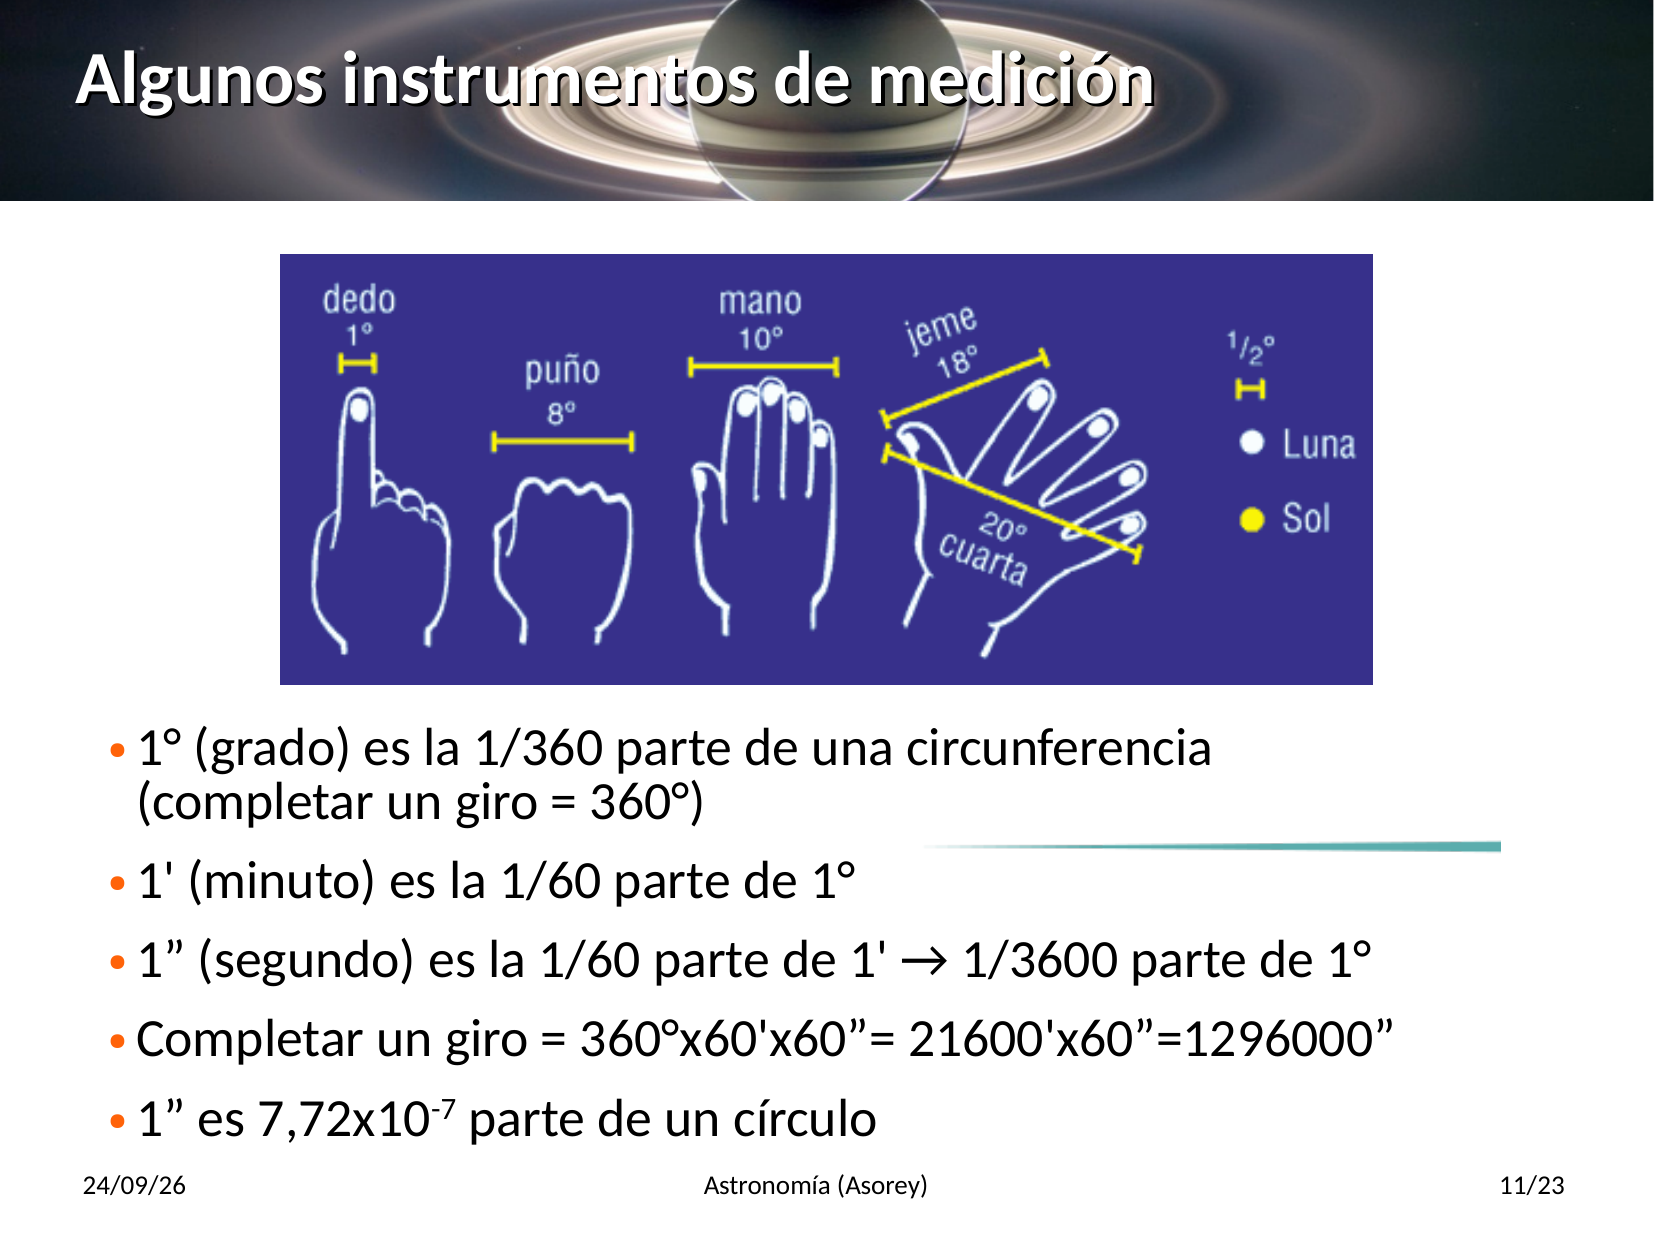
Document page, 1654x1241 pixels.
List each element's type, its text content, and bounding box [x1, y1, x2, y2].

list 1° (grado) es la 1/360 parte de una circunferencia (completar un giro = 360°) 1' (minuto) es la 1/60 parte de 1° 1” (segundo) es la 1/60 parte de 1' → 1/3600 parte de 1° Completar un giro = 360°x60'x60”= 21600'x60”=1296000” 1” es 7,72x10-7 parte de un círculo [82, 725, 1571, 1155]
picture [918, 839, 1501, 856]
title Algunos instrumentos de medición [75, 19, 1564, 151]
picture [0, 0, 1654, 201]
picture [280, 254, 1373, 685]
